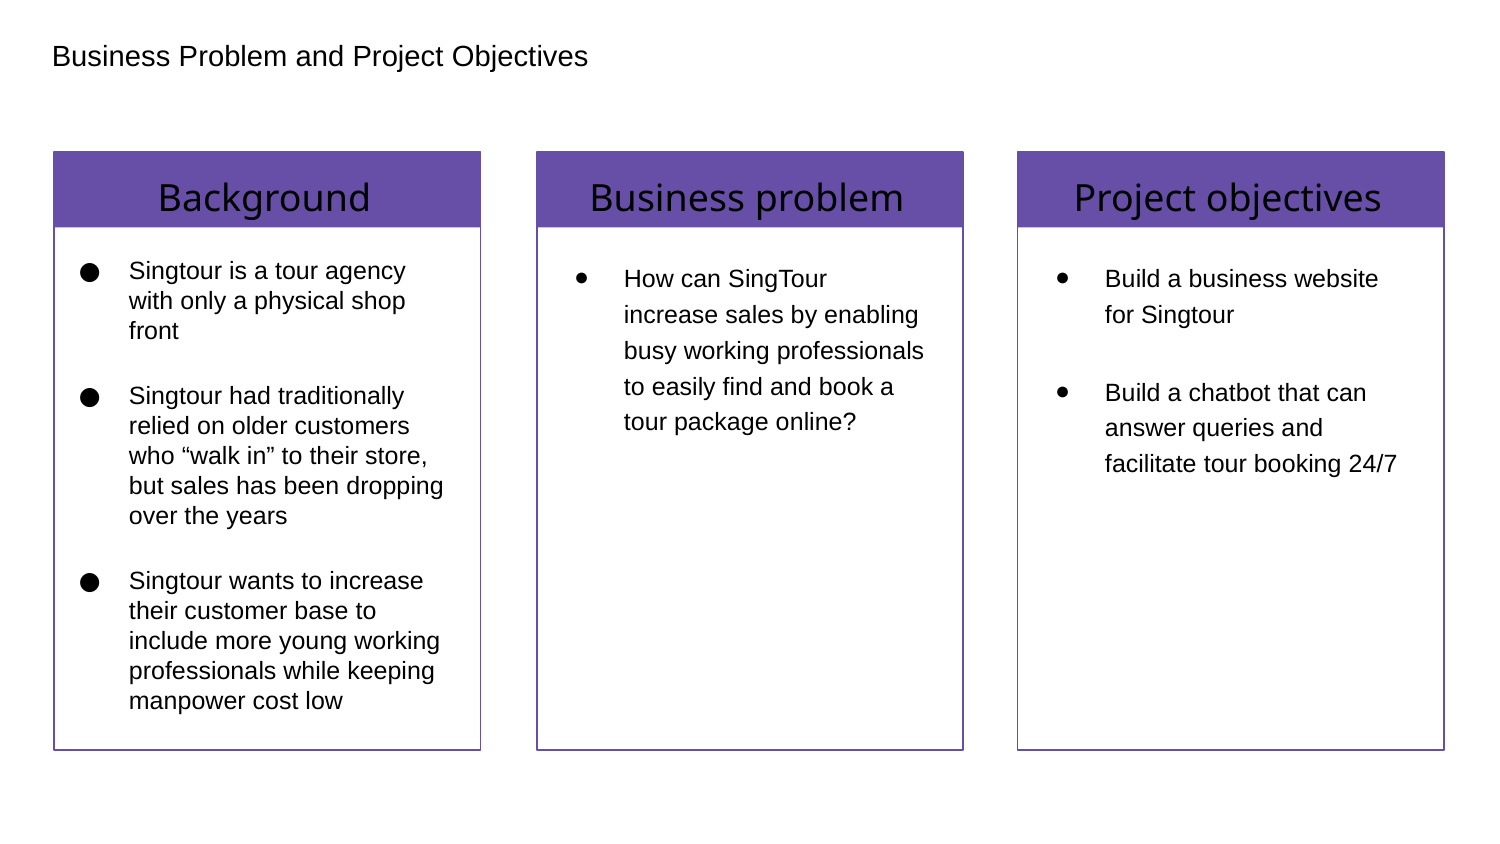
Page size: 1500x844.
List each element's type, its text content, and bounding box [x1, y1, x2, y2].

text_box [1017, 151, 1444, 751]
text_box Project objectives [1023, 151, 1433, 228]
text_box Build a business website for Singtour Build a chatbot that can answer queries and facilitate tour booking 24/7 [1014, 241, 1422, 700]
text_box Singtour is a tour agency with only a physical shop front Singtour had traditionally relied on older customers who “walk in” to their store, but sales has been dropping over the years Singtour wants to increase their customer base to include more young working professionals while keeping manpower cost low [38, 240, 466, 778]
text_box Background [59, 151, 469, 228]
text_box Business problem [542, 151, 952, 228]
text_box How can SingTour increase sales by enabling busy working professionals to easily find and book a tour package online? [534, 241, 941, 700]
text_box [54, 151, 481, 751]
text_box [536, 151, 963, 751]
title Business Problem and Project Objectives [36, 21, 1458, 127]
